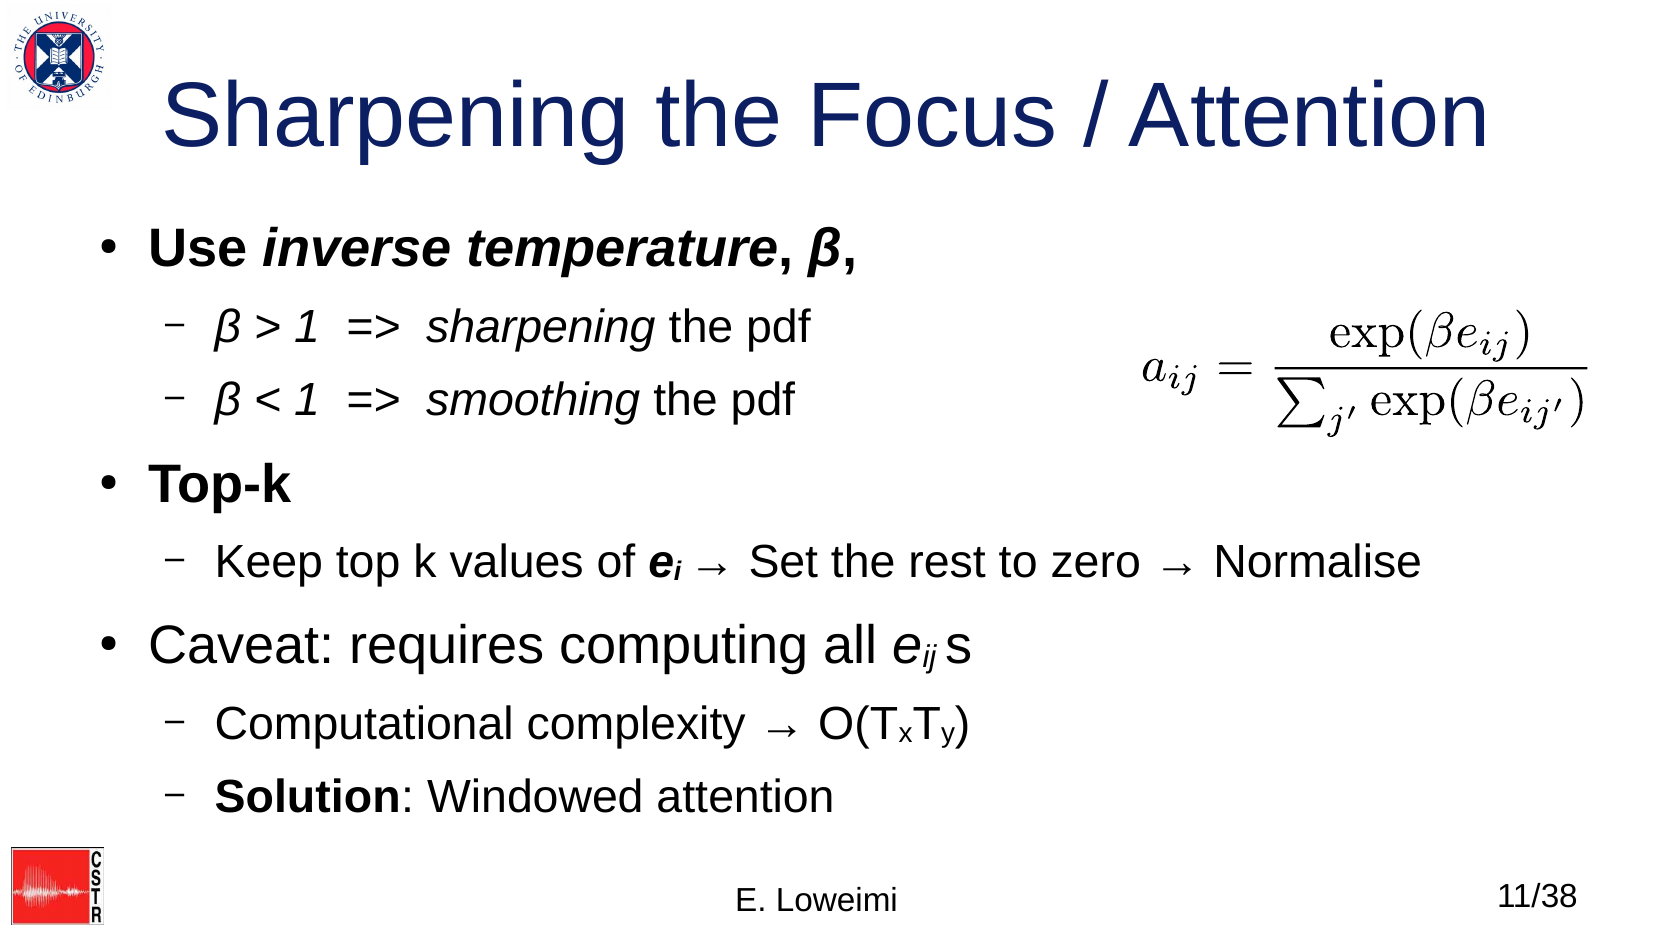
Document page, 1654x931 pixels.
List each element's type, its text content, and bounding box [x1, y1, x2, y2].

list Use inverse temperature, β, β > 1 => sharpening the pdf β < 1 => smoothing the pdf Top-k Keep top k values of ei → Set the rest to zero → Normalise Caveat: requires computing all eij s Computational complexity → O(TxTy) Solution: Windowed attention [82, 217, 1571, 827]
text_box [1140, 309, 1588, 438]
picture [6, 4, 112, 110]
text_box 11/38 [1482, 870, 1625, 928]
picture [11, 847, 104, 925]
title Sharpening the Focus / Attention [82, 37, 1571, 193]
text_box E. Loweimi [720, 874, 934, 931]
